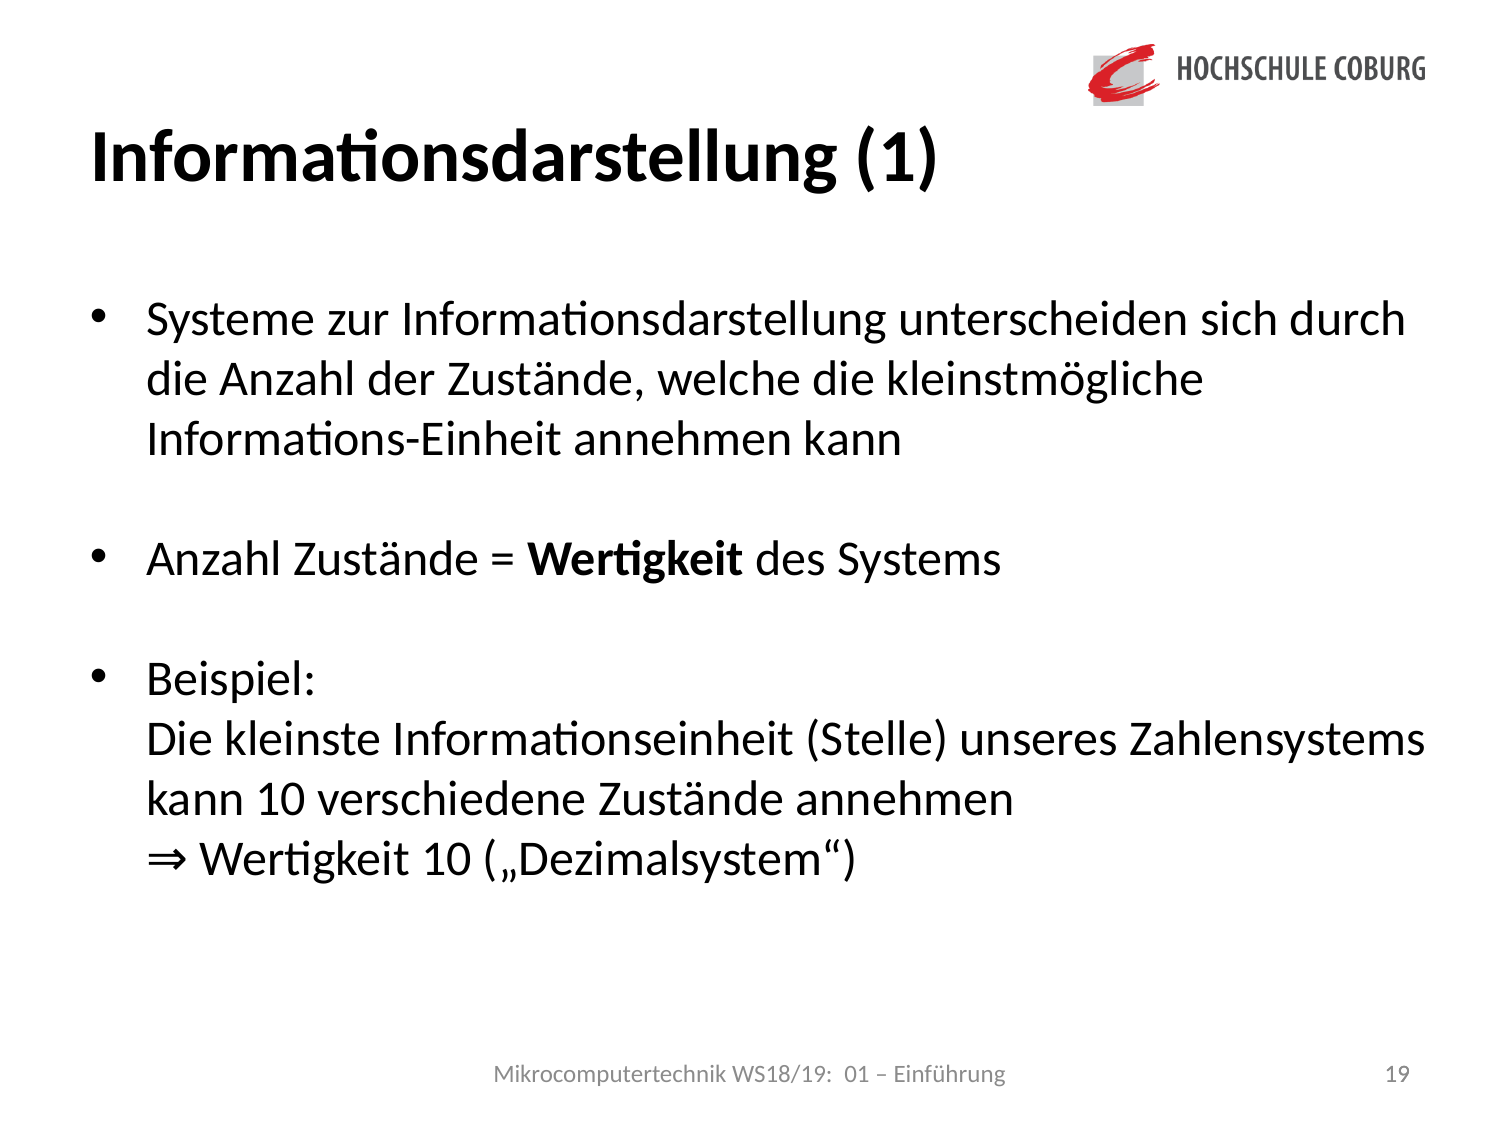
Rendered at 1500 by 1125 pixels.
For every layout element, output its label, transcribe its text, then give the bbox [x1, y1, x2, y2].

text_box Systeme zur Informationsdarstellung unterscheiden sich durch die Anzahl der Zustände, welche die kleinstmögliche Informations-Einheit annehmen kann Anzahl Zustände = Wertigkeit des Systems Beispiel: Die kleinste Informationseinheit (Stelle) unseres Zahlensystems kann 10 verschiedene Zustände annehmen ⇒ Wertigkeit 10 („Dezimalsystem“) [75, 277, 1479, 893]
title Informationsdarstellung (1) [75, 45, 1425, 259]
slide_number <number> [1074, 1042, 1425, 1103]
picture [1088, 44, 1425, 106]
